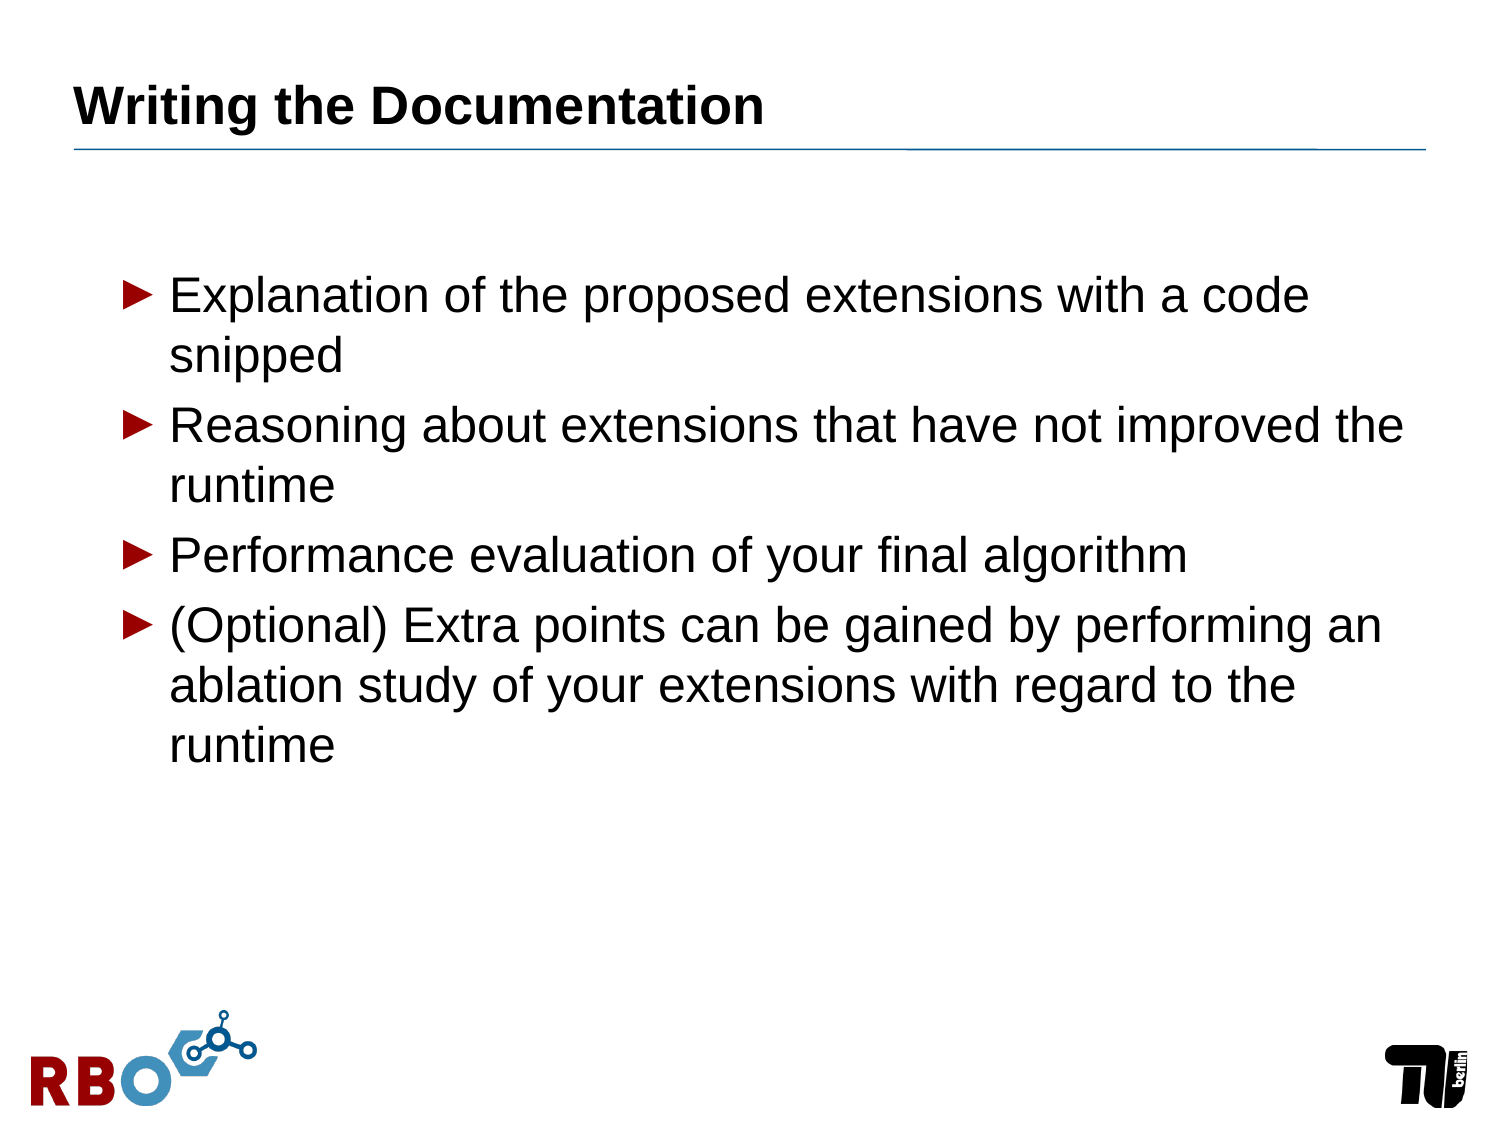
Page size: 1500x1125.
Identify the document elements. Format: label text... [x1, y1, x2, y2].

picture [31, 1010, 257, 1106]
title Writing the Documentation [73, 70, 1424, 173]
picture [1377, 1045, 1468, 1108]
list Explanation of the proposed extensions with a code snipped Reasoning about extensions that have not improved the runtime Performance evaluation of your final algorithm (Optional) Extra points can be gained by performing an ablation study of your extensions with regard to the runtime [75, 262, 1425, 1102]
